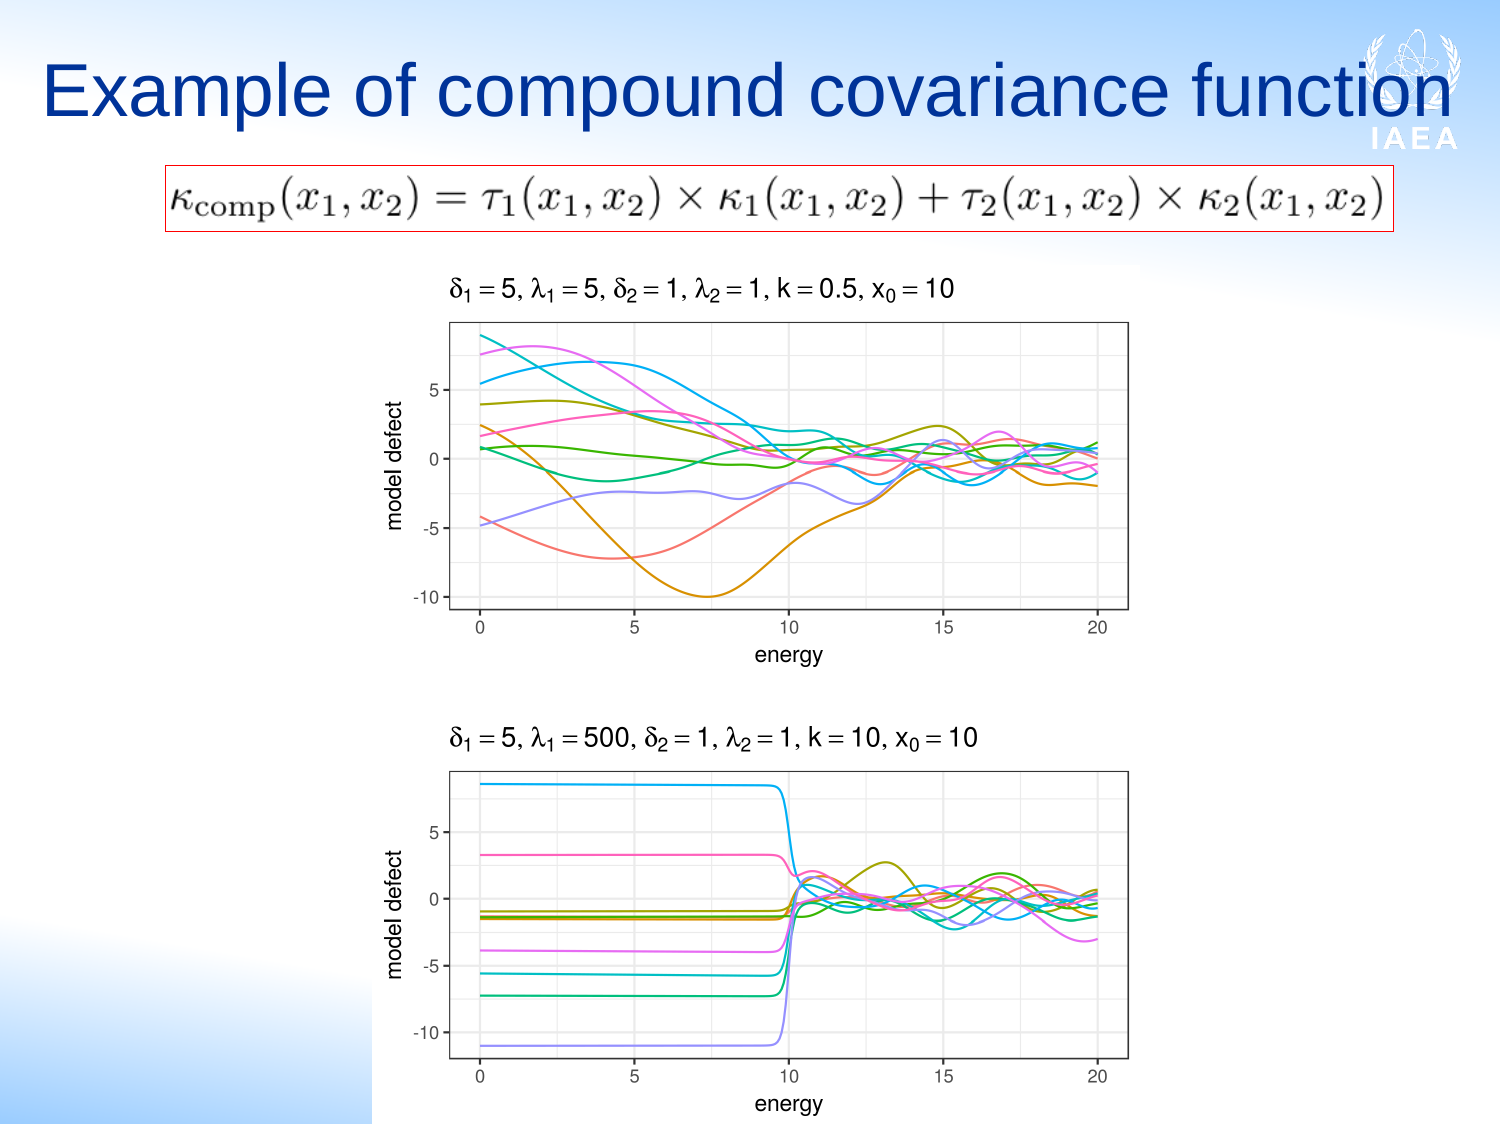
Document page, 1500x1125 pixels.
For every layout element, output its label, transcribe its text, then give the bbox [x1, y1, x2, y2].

picture [165, 165, 1394, 232]
picture [372, 714, 1140, 1125]
picture [372, 265, 1140, 679]
title Example of compound covariance function [41, 5, 1475, 174]
